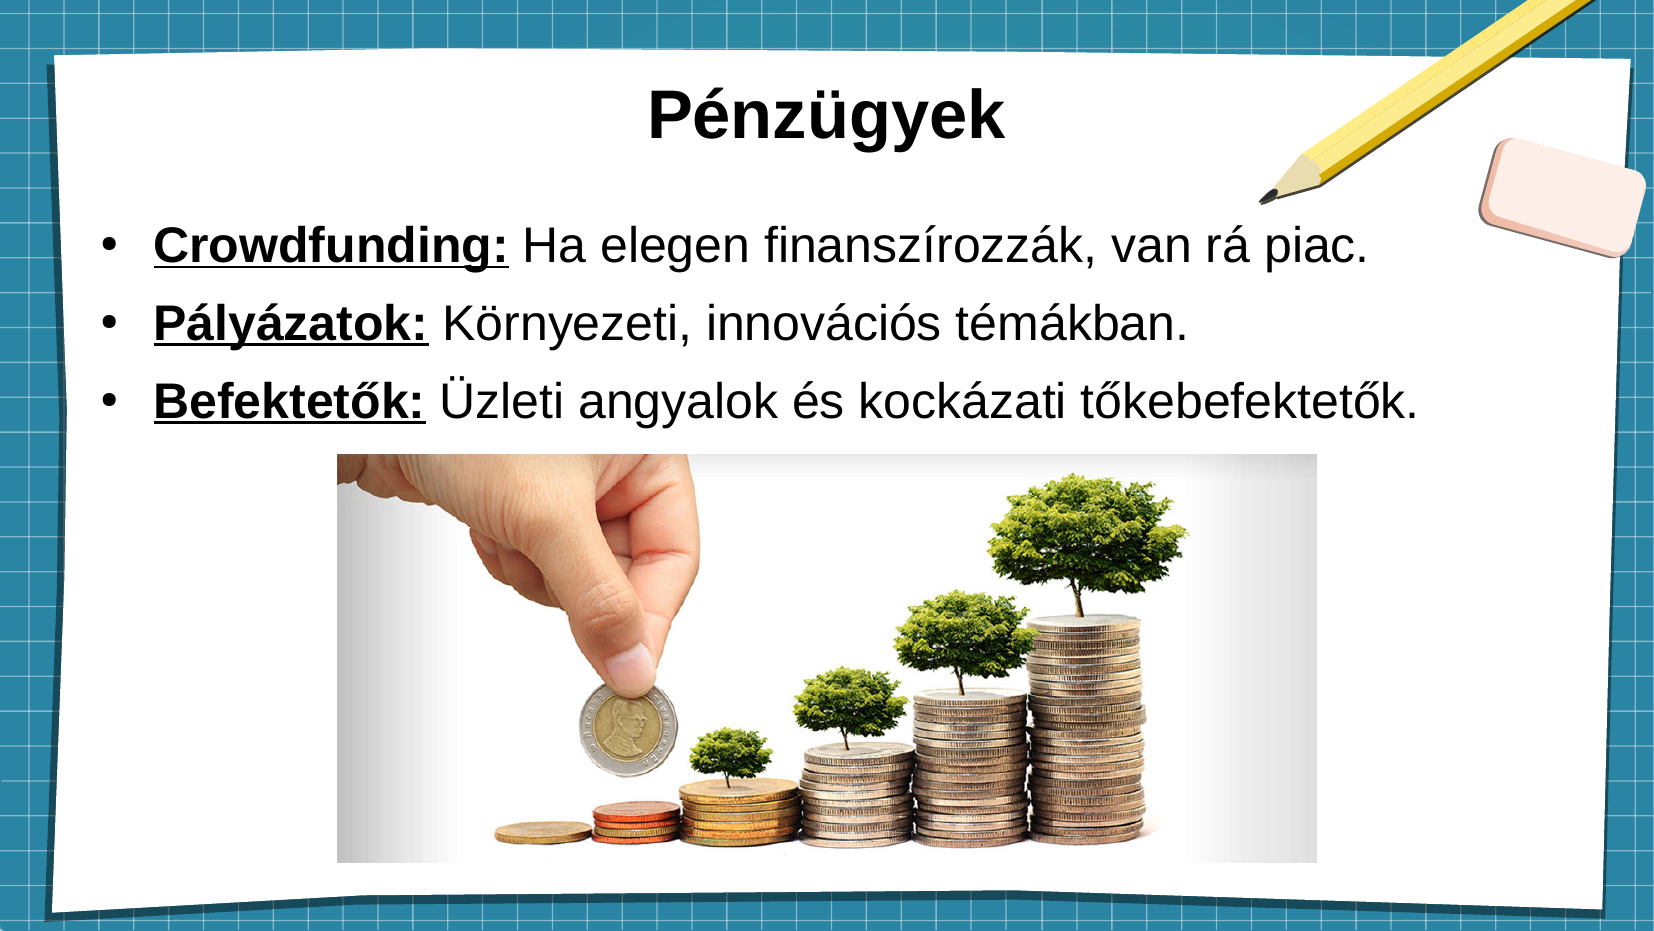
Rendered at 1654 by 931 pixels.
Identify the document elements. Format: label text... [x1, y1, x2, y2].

title Pénzügyek [82, 37, 1571, 193]
list Crowdfunding: Ha elegen finanszírozzák, van rá piac. Pályázatok: Környezeti, innovációs témákban. Befektetők: Üzleti angyalok és kockázati tőkebefektetők. [82, 217, 1571, 758]
picture [337, 454, 1317, 863]
